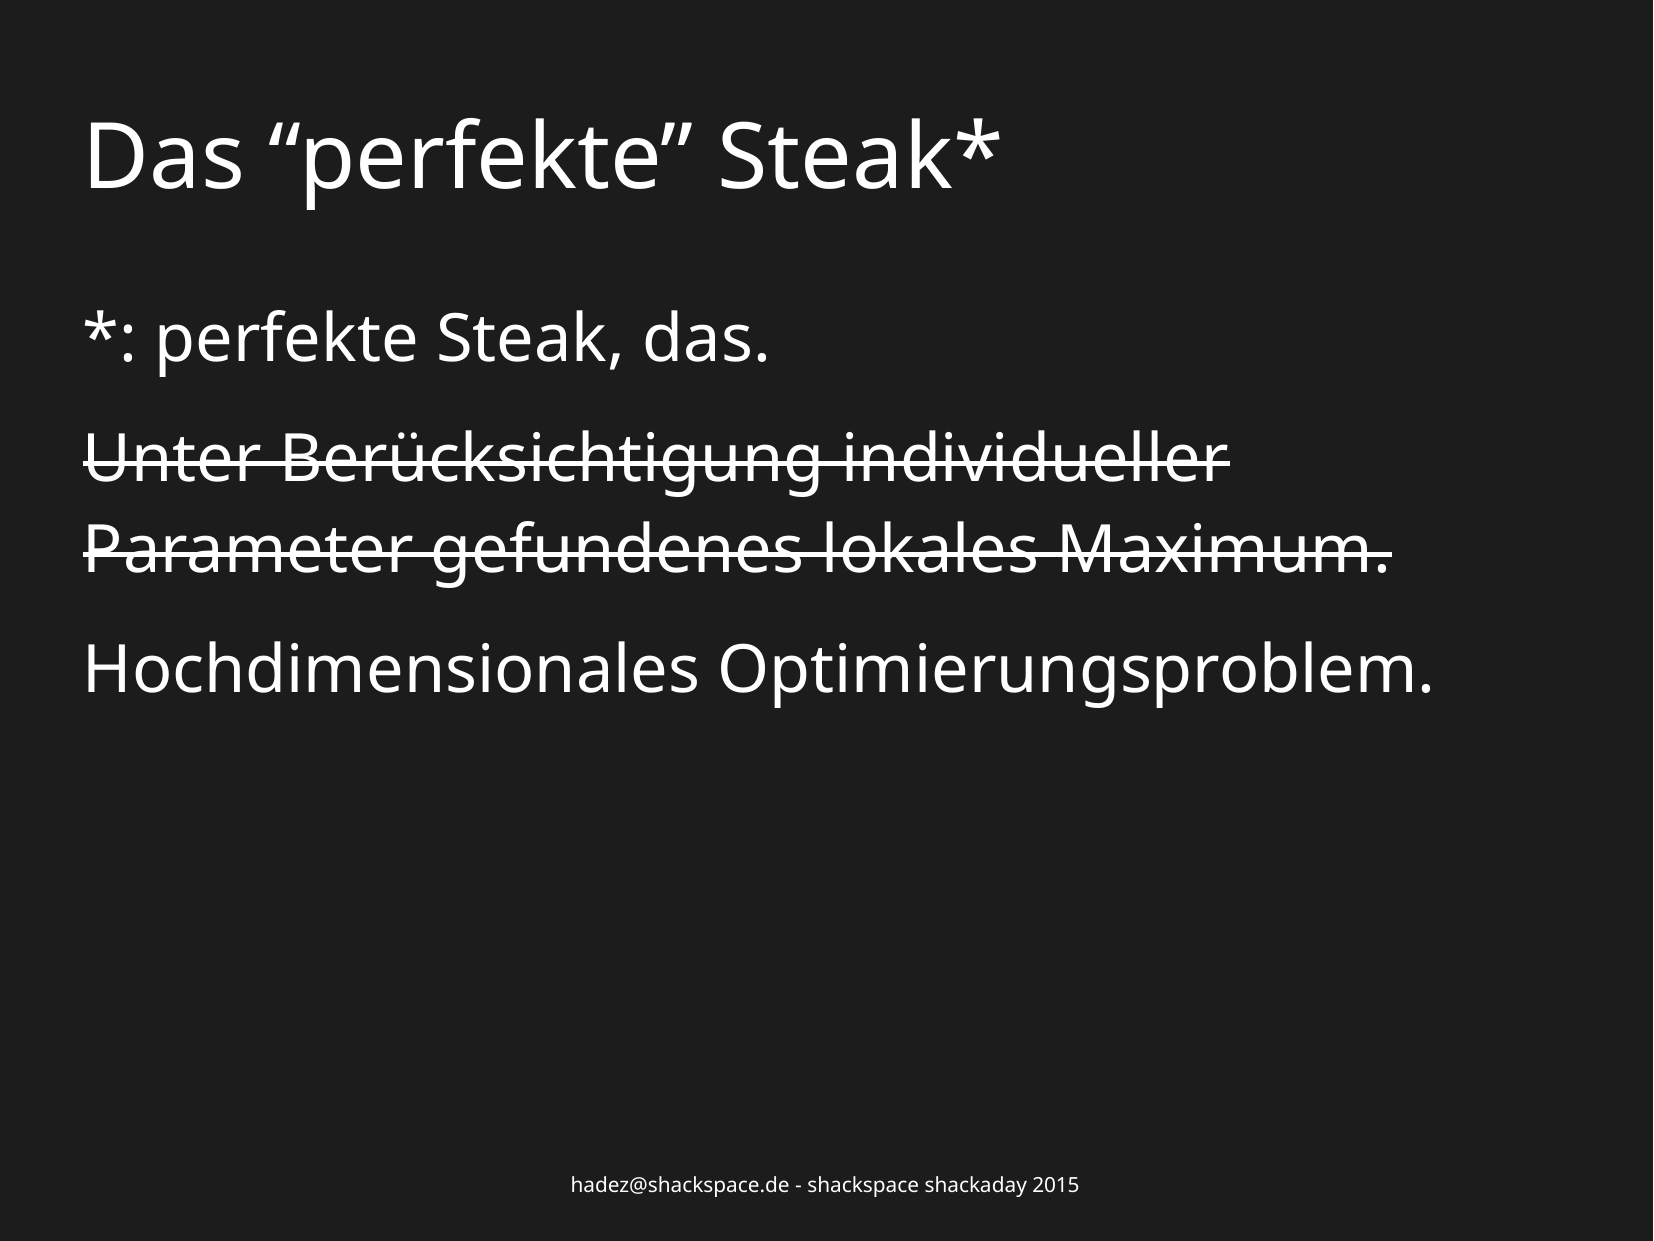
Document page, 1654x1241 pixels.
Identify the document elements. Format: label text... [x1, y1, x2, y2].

title Das “perfekte” Steak* [82, 49, 1571, 257]
list *: perfekte Steak, das. Unter Berücksichtigung individueller Parameter gefundenes lokales Maximum. Hochdimensionales Optimierungsproblem. [82, 290, 1571, 1141]
